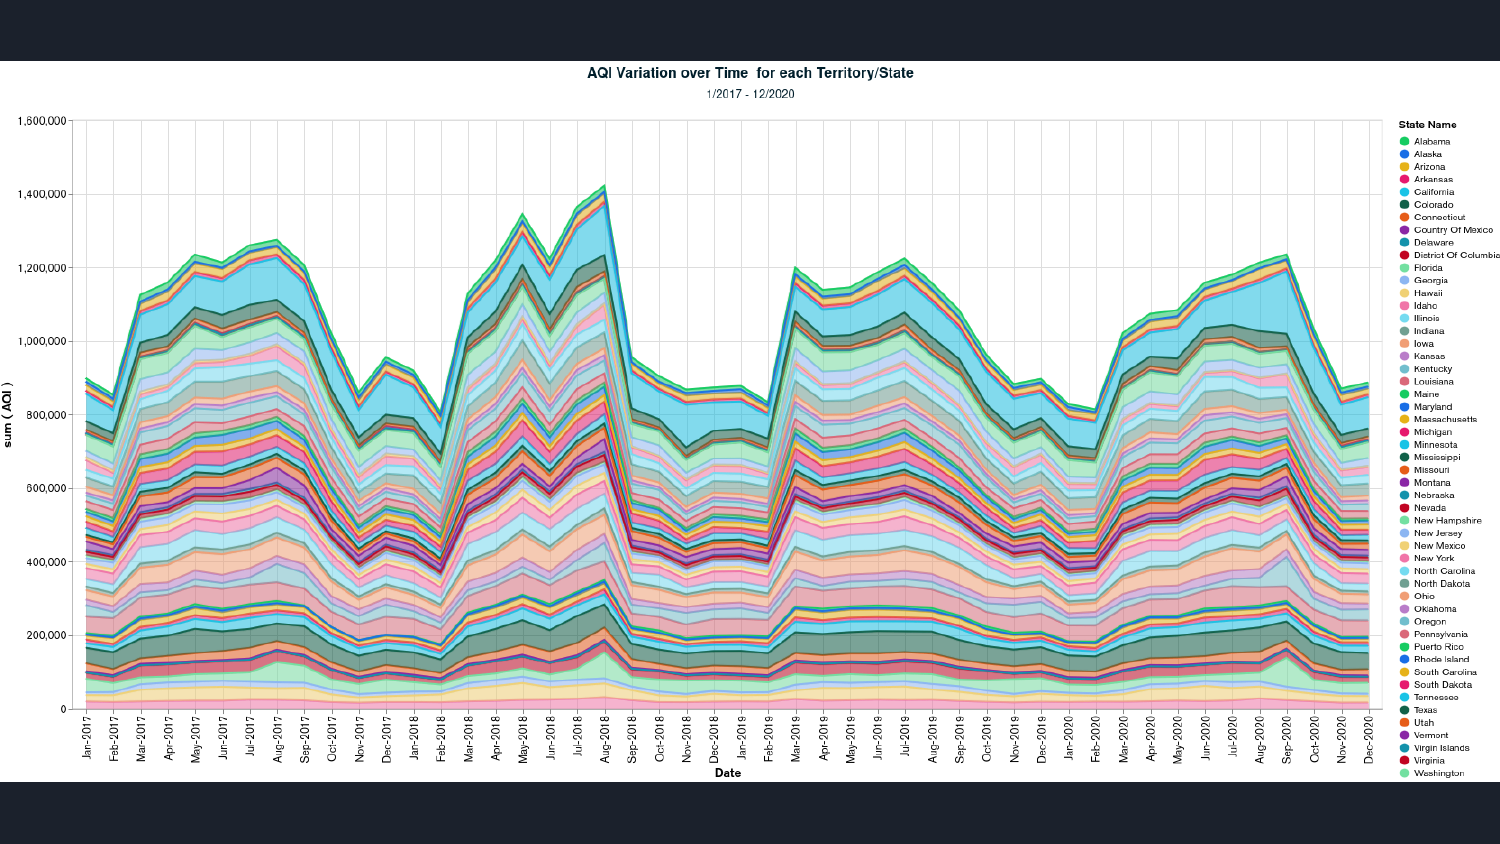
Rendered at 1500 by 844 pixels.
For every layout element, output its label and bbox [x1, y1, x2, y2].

picture [0, 61, 1500, 782]
